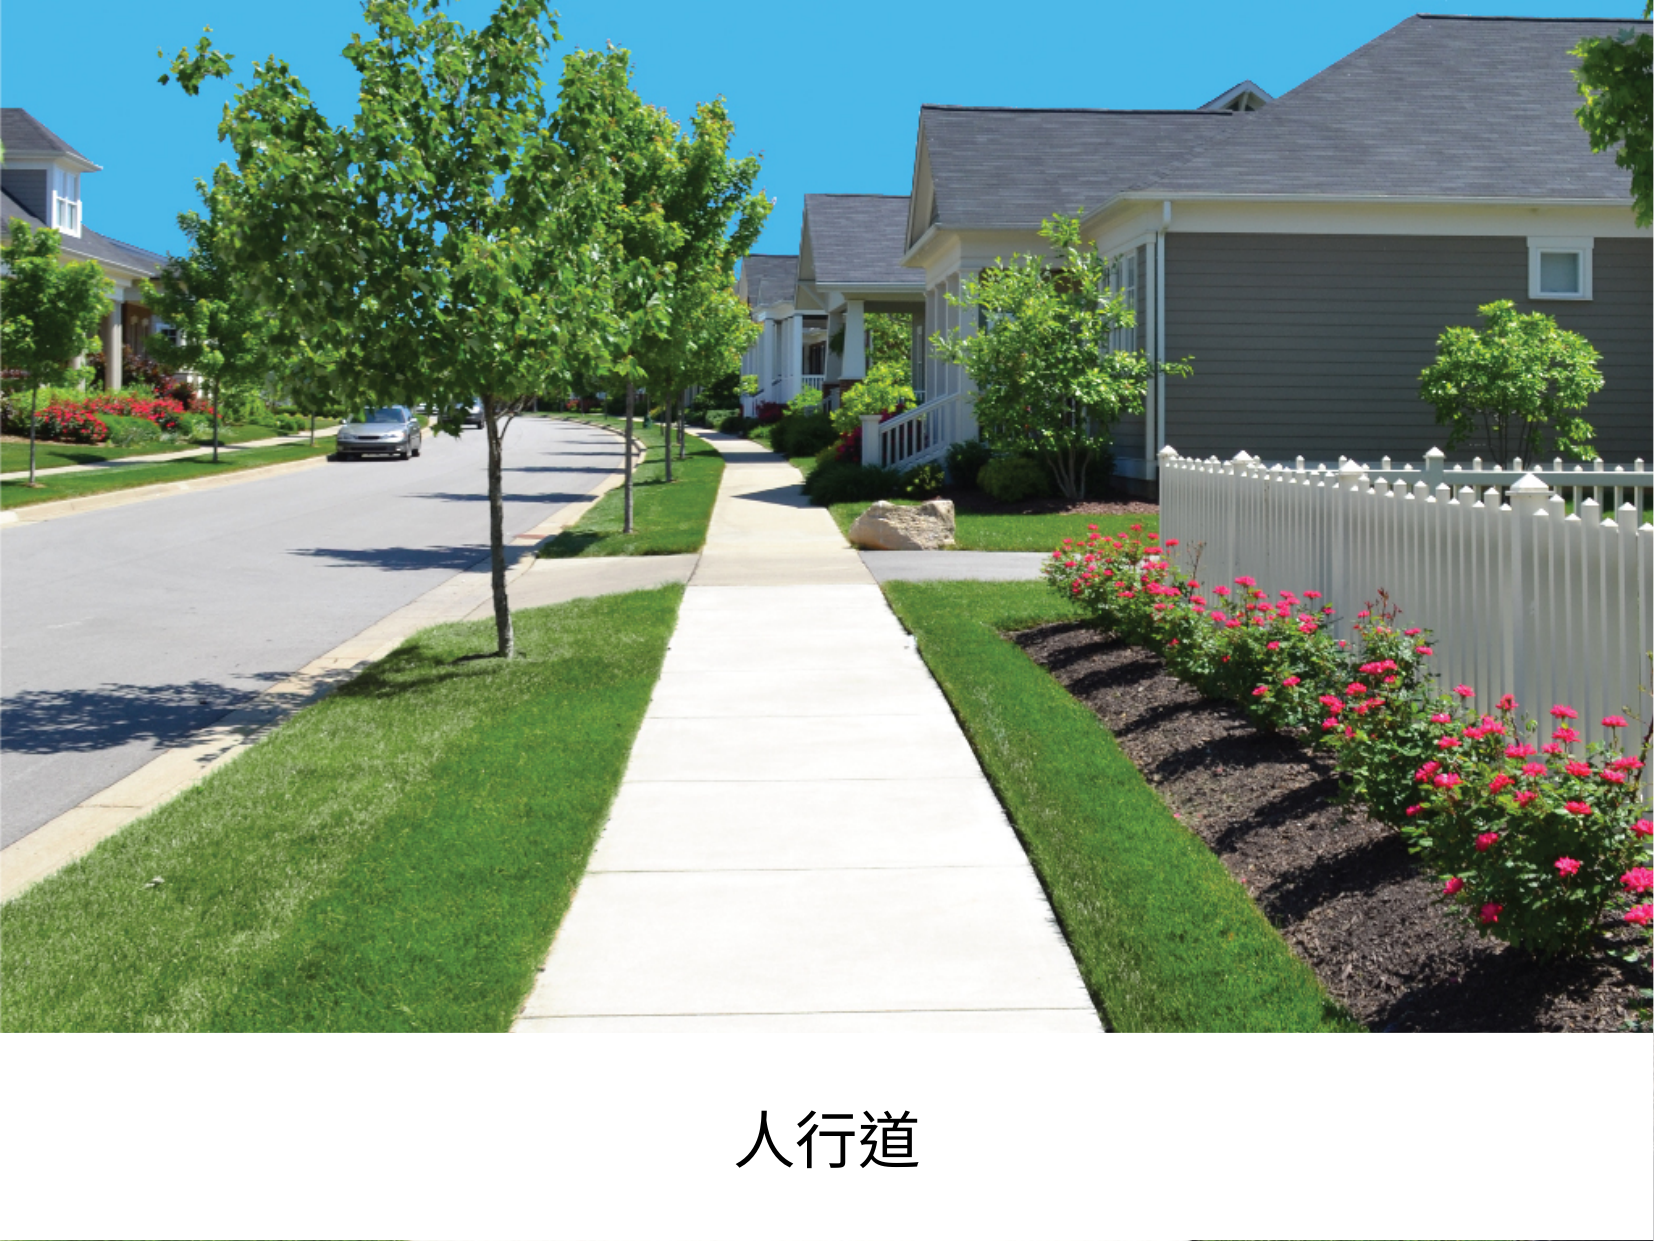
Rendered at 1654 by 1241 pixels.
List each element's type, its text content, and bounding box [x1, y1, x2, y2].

picture [0, 0, 1654, 1032]
title 人行道 [0, 1032, 1654, 1241]
